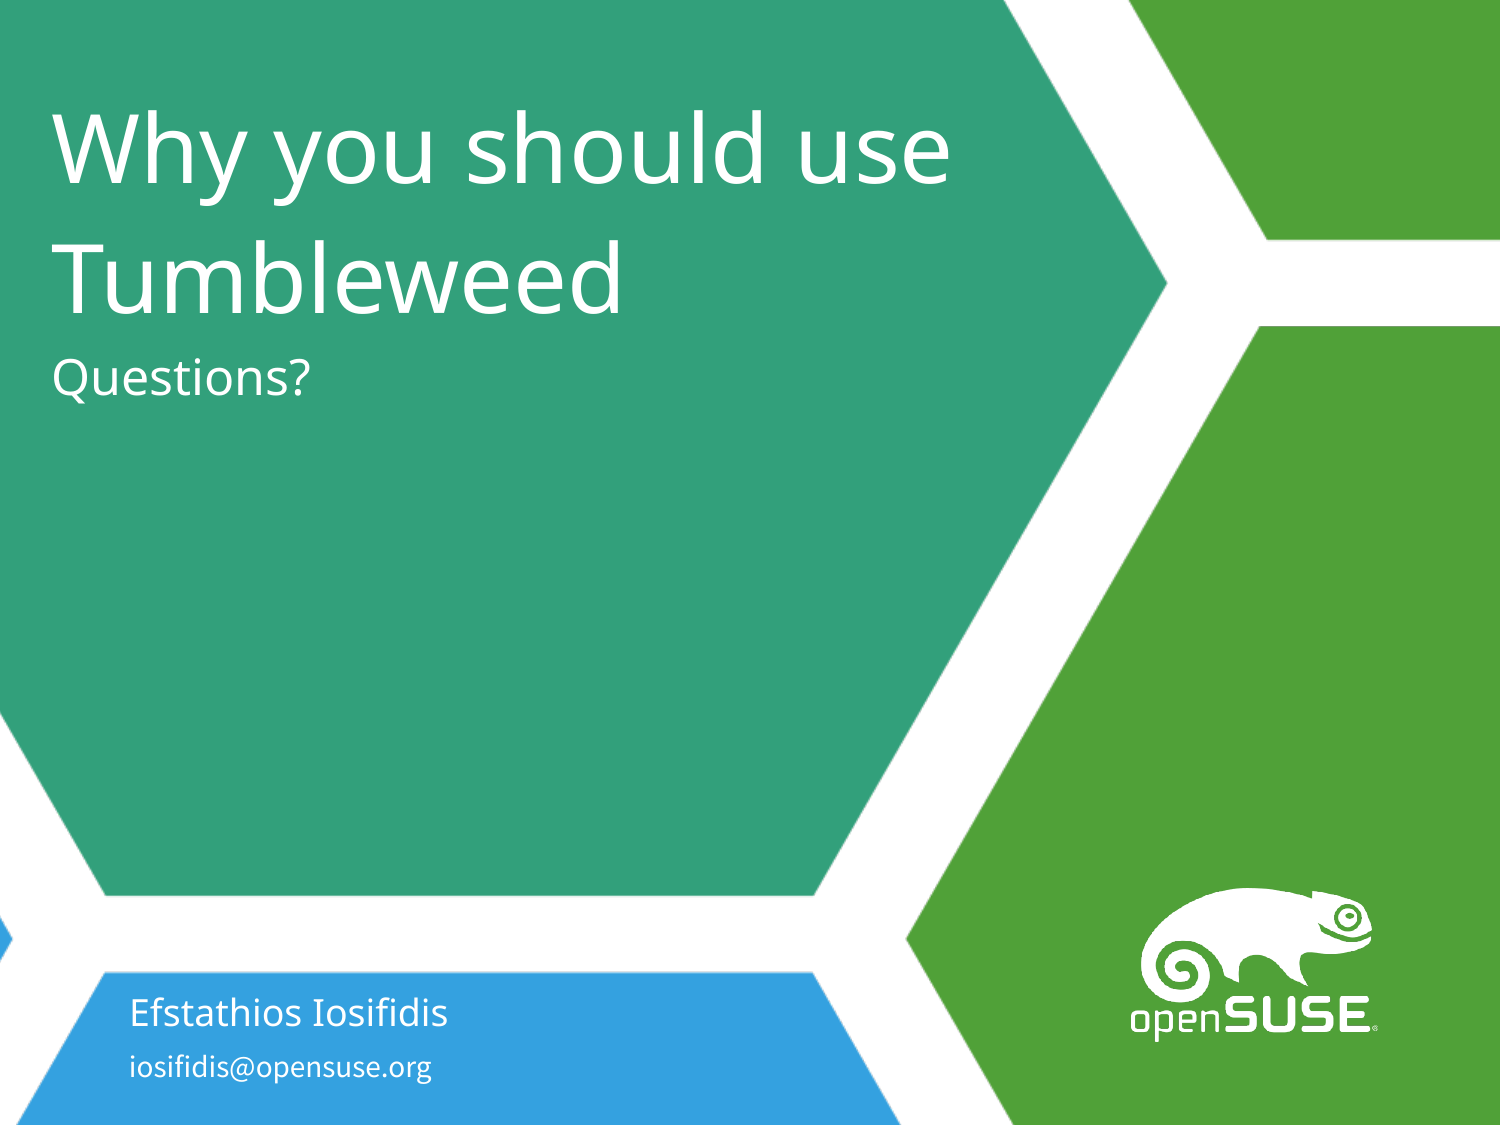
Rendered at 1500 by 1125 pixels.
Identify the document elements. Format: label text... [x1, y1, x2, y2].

picture [0, 0, 1500, 1125]
title Why you should use Tumbleweed Questions? [51, 128, 1101, 410]
list Efstathios Iosifidis iosifidis@opensuse.org [126, 986, 751, 1125]
